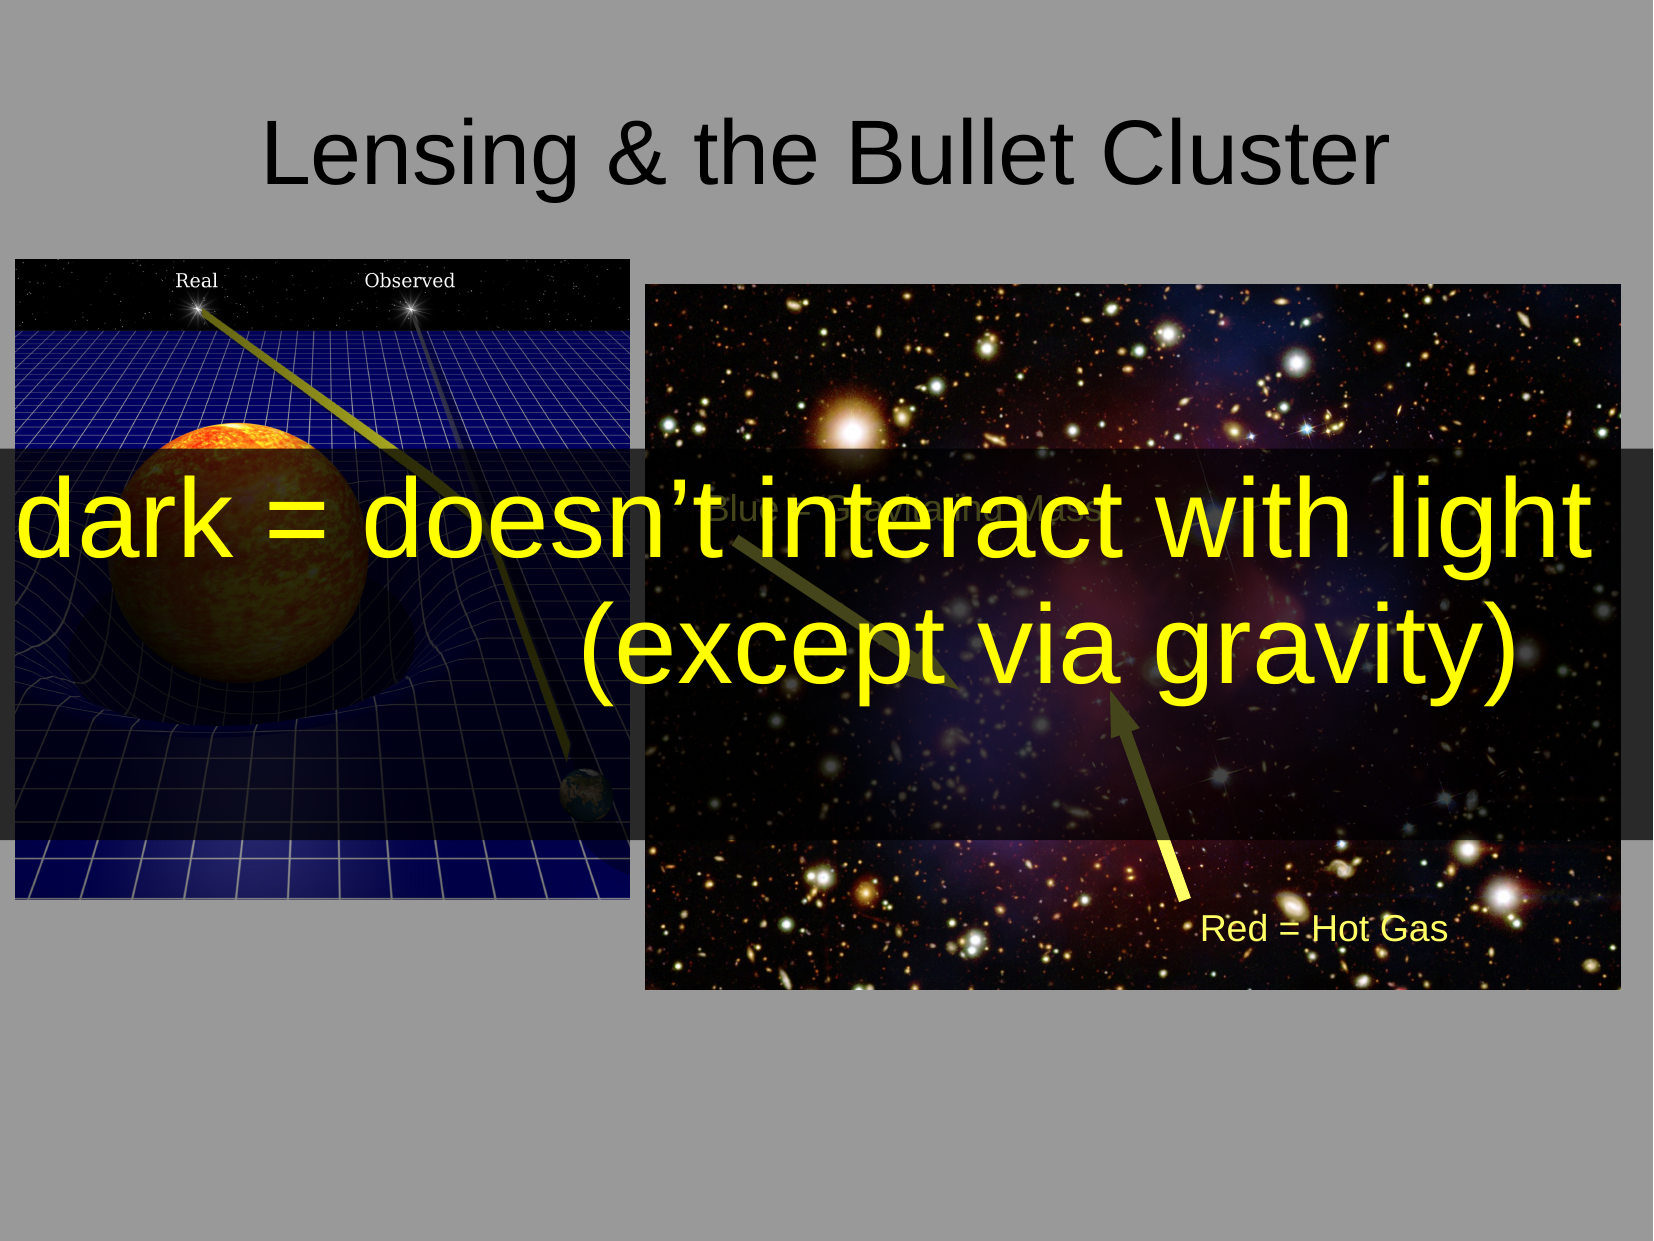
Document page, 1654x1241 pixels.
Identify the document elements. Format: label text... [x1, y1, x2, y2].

picture [645, 841, 1621, 991]
text_box dark = doesn’t interact with light (except via gravity) [0, 448, 1653, 841]
picture [645, 284, 1621, 448]
picture [15, 259, 630, 448]
title Lensing & the Bullet Cluster [82, 49, 1571, 257]
picture [15, 841, 630, 901]
text_box Red = Hot Gas [1185, 900, 1606, 957]
